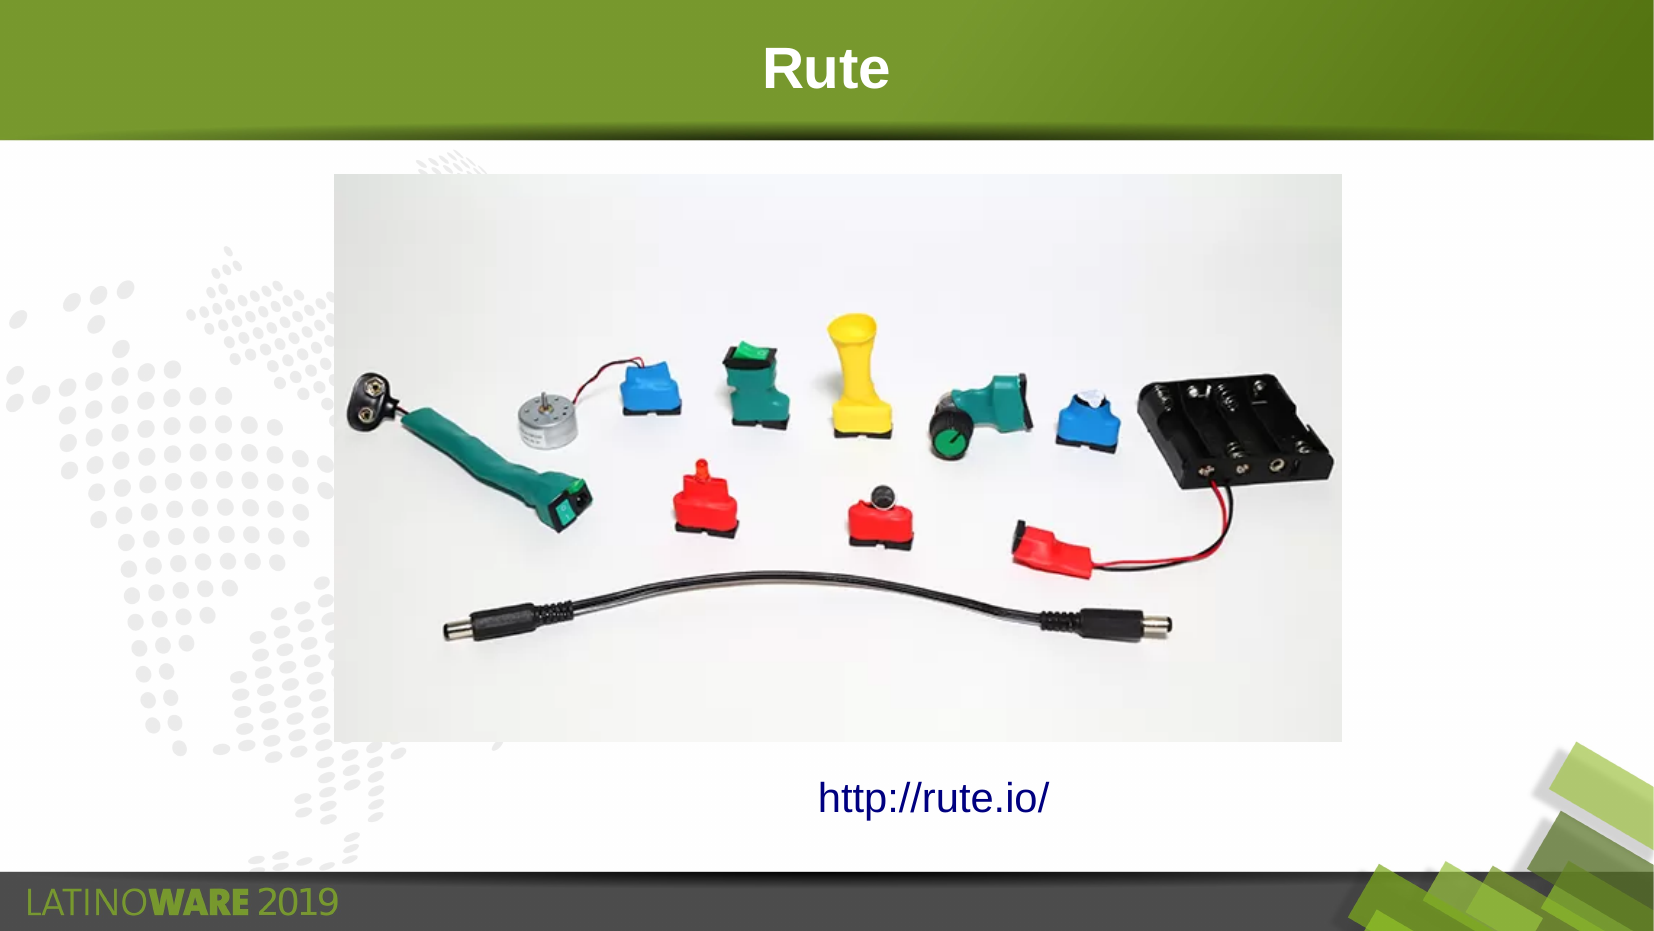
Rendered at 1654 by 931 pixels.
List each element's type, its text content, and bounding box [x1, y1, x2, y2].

picture [0, 0, 1654, 931]
text_box http://rute.io/ [803, 767, 1092, 848]
text_box Rute [135, 8, 1518, 129]
